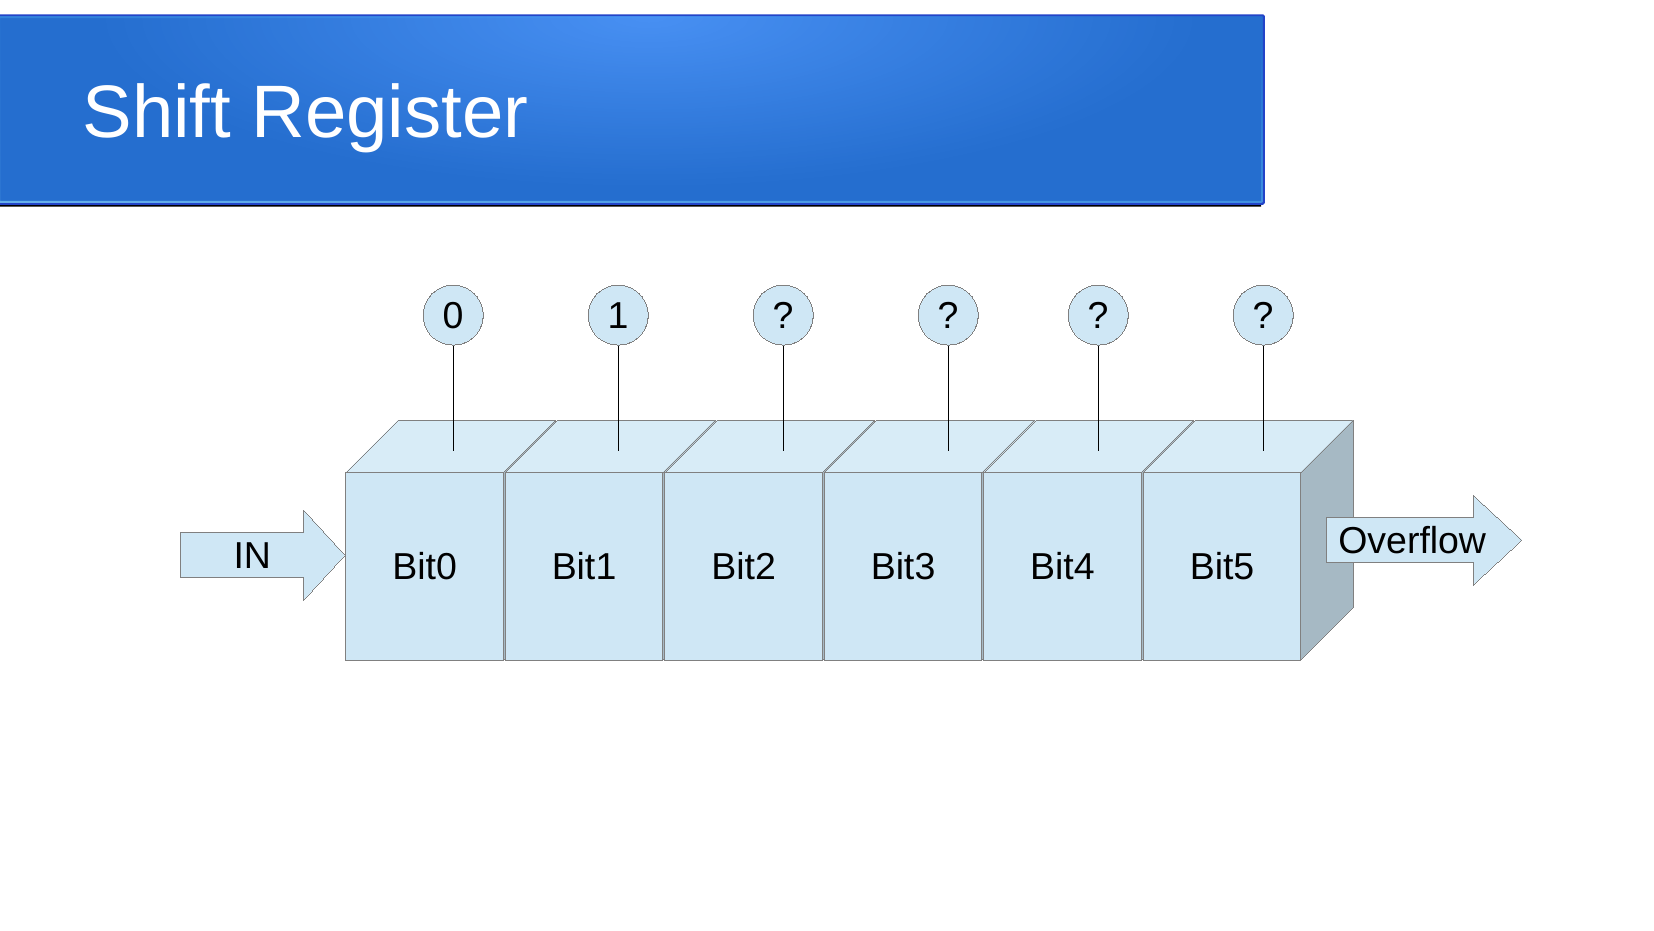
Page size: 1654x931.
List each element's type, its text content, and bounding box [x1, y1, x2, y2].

text_box Bit3 [824, 473, 981, 661]
text_box Bit1 [505, 473, 662, 661]
text_box ? [1068, 285, 1129, 346]
text_box Bit0 [345, 473, 503, 661]
text_box Bit2 [664, 473, 822, 661]
text_box IN [180, 510, 346, 601]
text_box ? [1233, 285, 1294, 346]
text_box Bit4 [983, 473, 1141, 661]
text_box Bit5 [1143, 473, 1300, 661]
text_box 1 [588, 285, 649, 346]
text_box Overflow [1326, 495, 1522, 586]
title Shift Register [82, 35, 1235, 189]
text_box 0 [423, 285, 484, 346]
text_box ? [753, 285, 814, 346]
text_box ? [918, 285, 979, 346]
